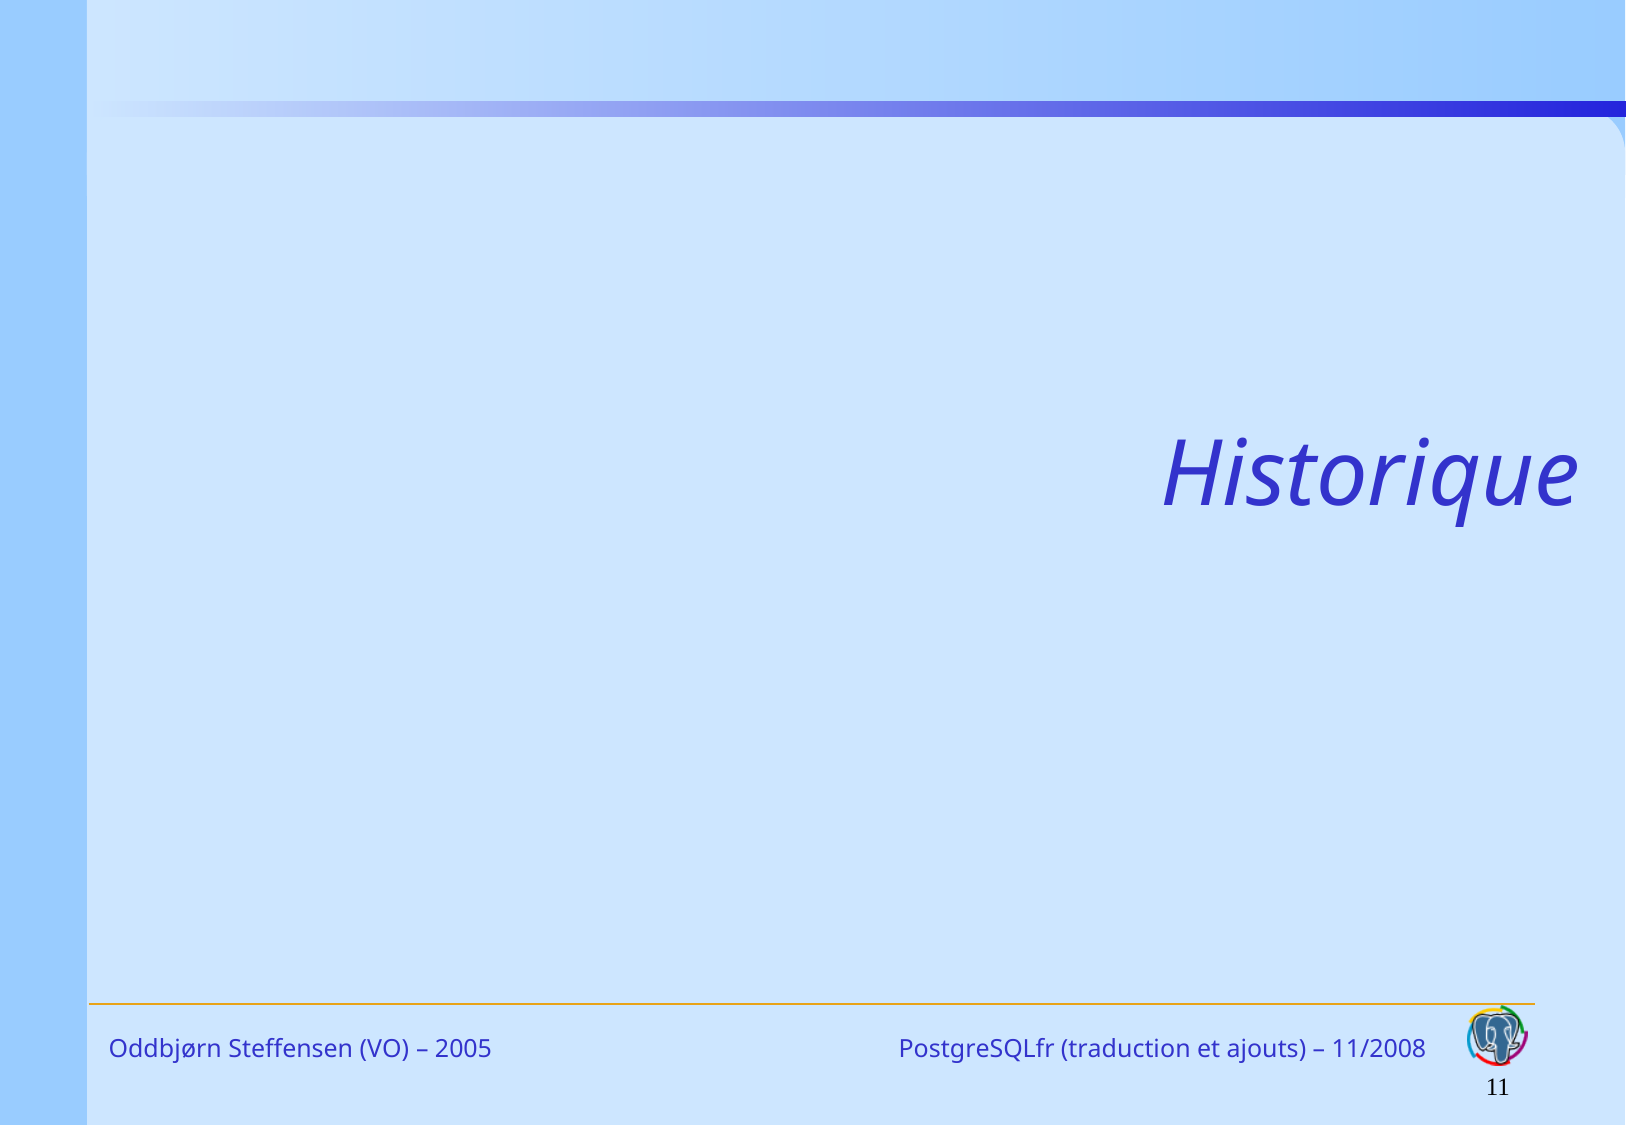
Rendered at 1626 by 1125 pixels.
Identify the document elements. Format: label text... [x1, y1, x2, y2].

title Historique [0, 349, 1581, 591]
picture [1467, 1005, 1528, 1066]
